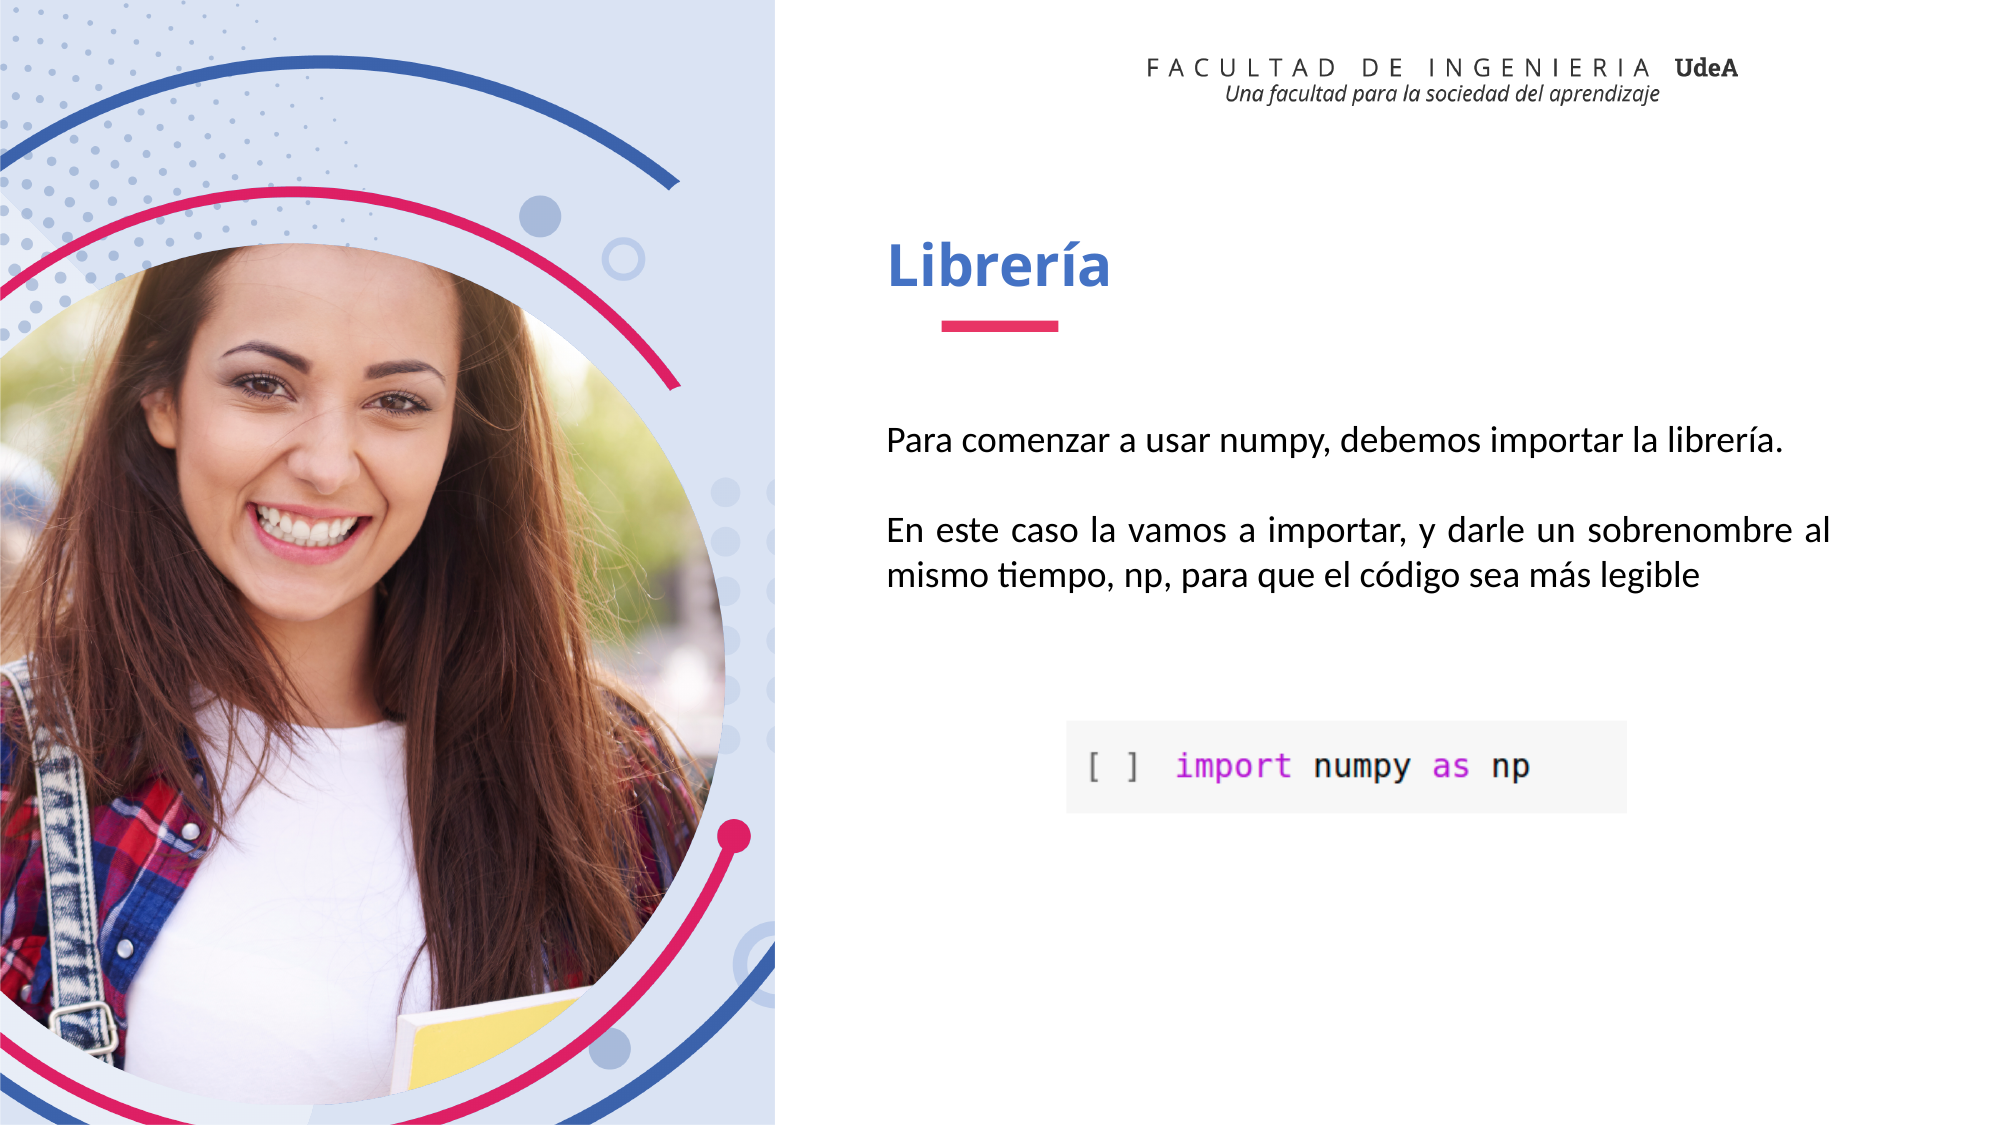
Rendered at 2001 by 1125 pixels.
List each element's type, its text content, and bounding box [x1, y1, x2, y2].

picture [1051, 718, 1627, 815]
picture [0, 0, 775, 1125]
picture [1148, 57, 1738, 106]
text_box Librería [871, 212, 1768, 324]
text_box Para comenzar a usar numpy, debemos importar la librería. En este caso la vamos a importar, y darle un sobrenombre al mismo tiempo, np, para que el código sea más legible [871, 362, 1847, 603]
